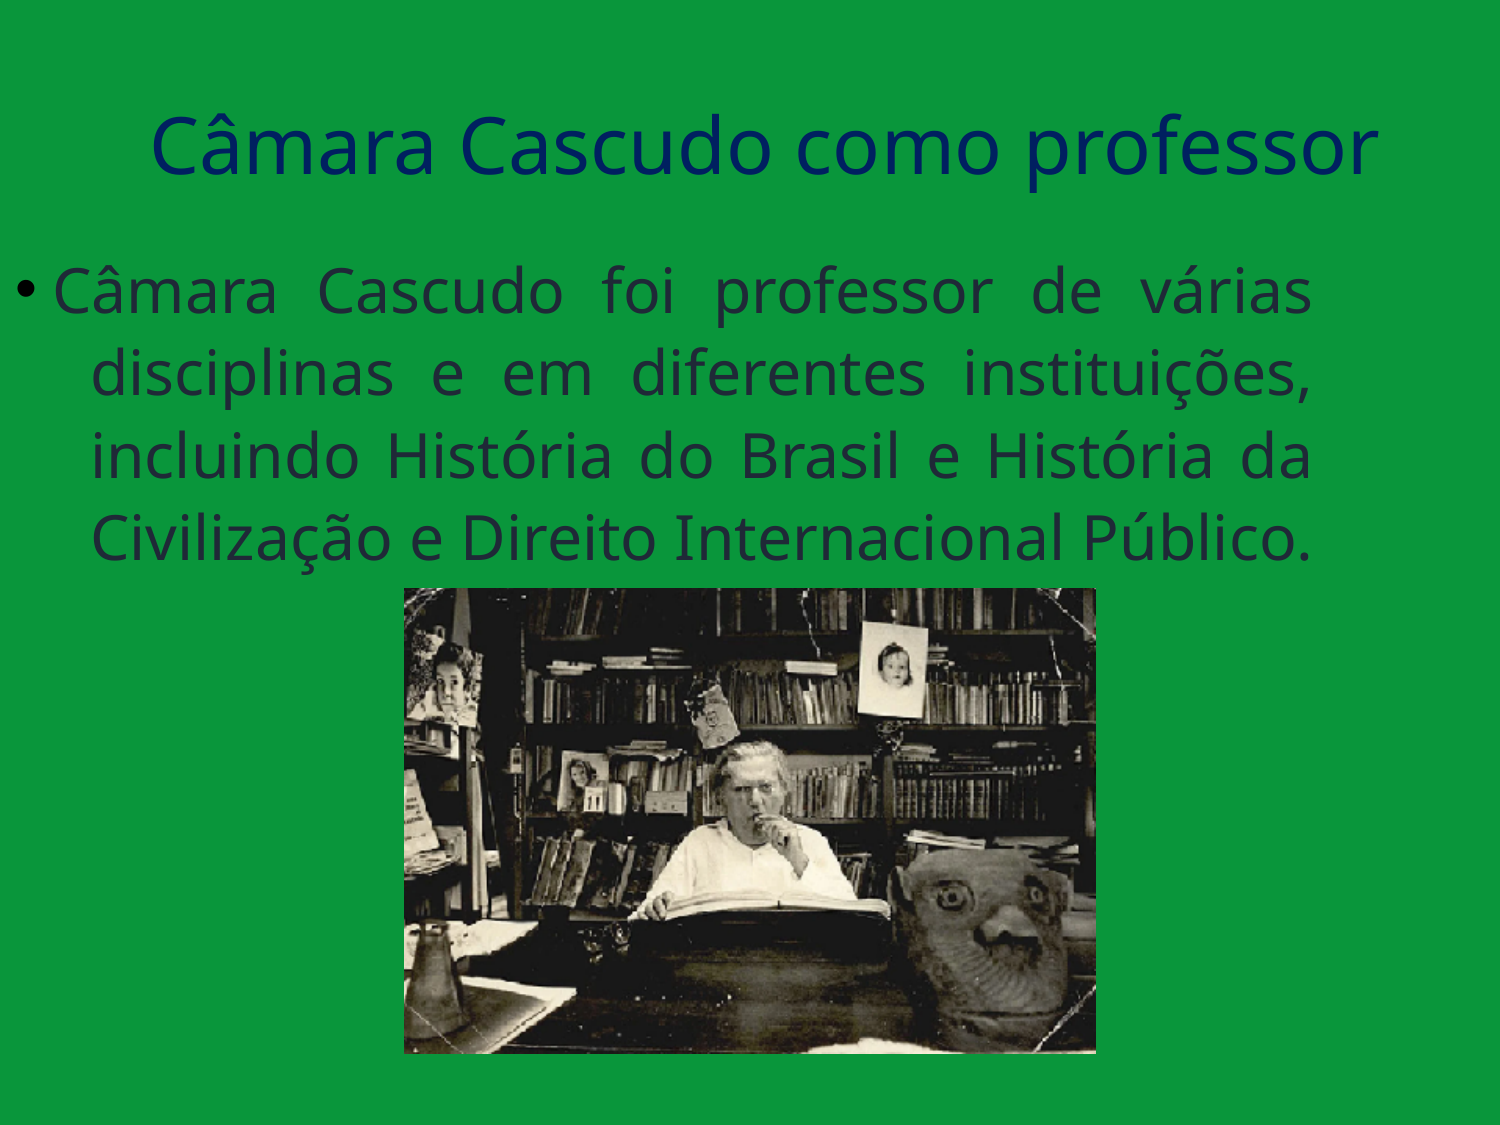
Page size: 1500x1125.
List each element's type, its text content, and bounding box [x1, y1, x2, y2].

picture [404, 588, 1096, 1054]
title Câmara Cascudo como professor [134, 90, 1500, 209]
list Câmara Cascudo foi professor de várias disciplinas e em diferentes instituições, incluindo História do Brasil e História da Civilização e Direito Internacional Público. [0, 236, 1422, 855]
